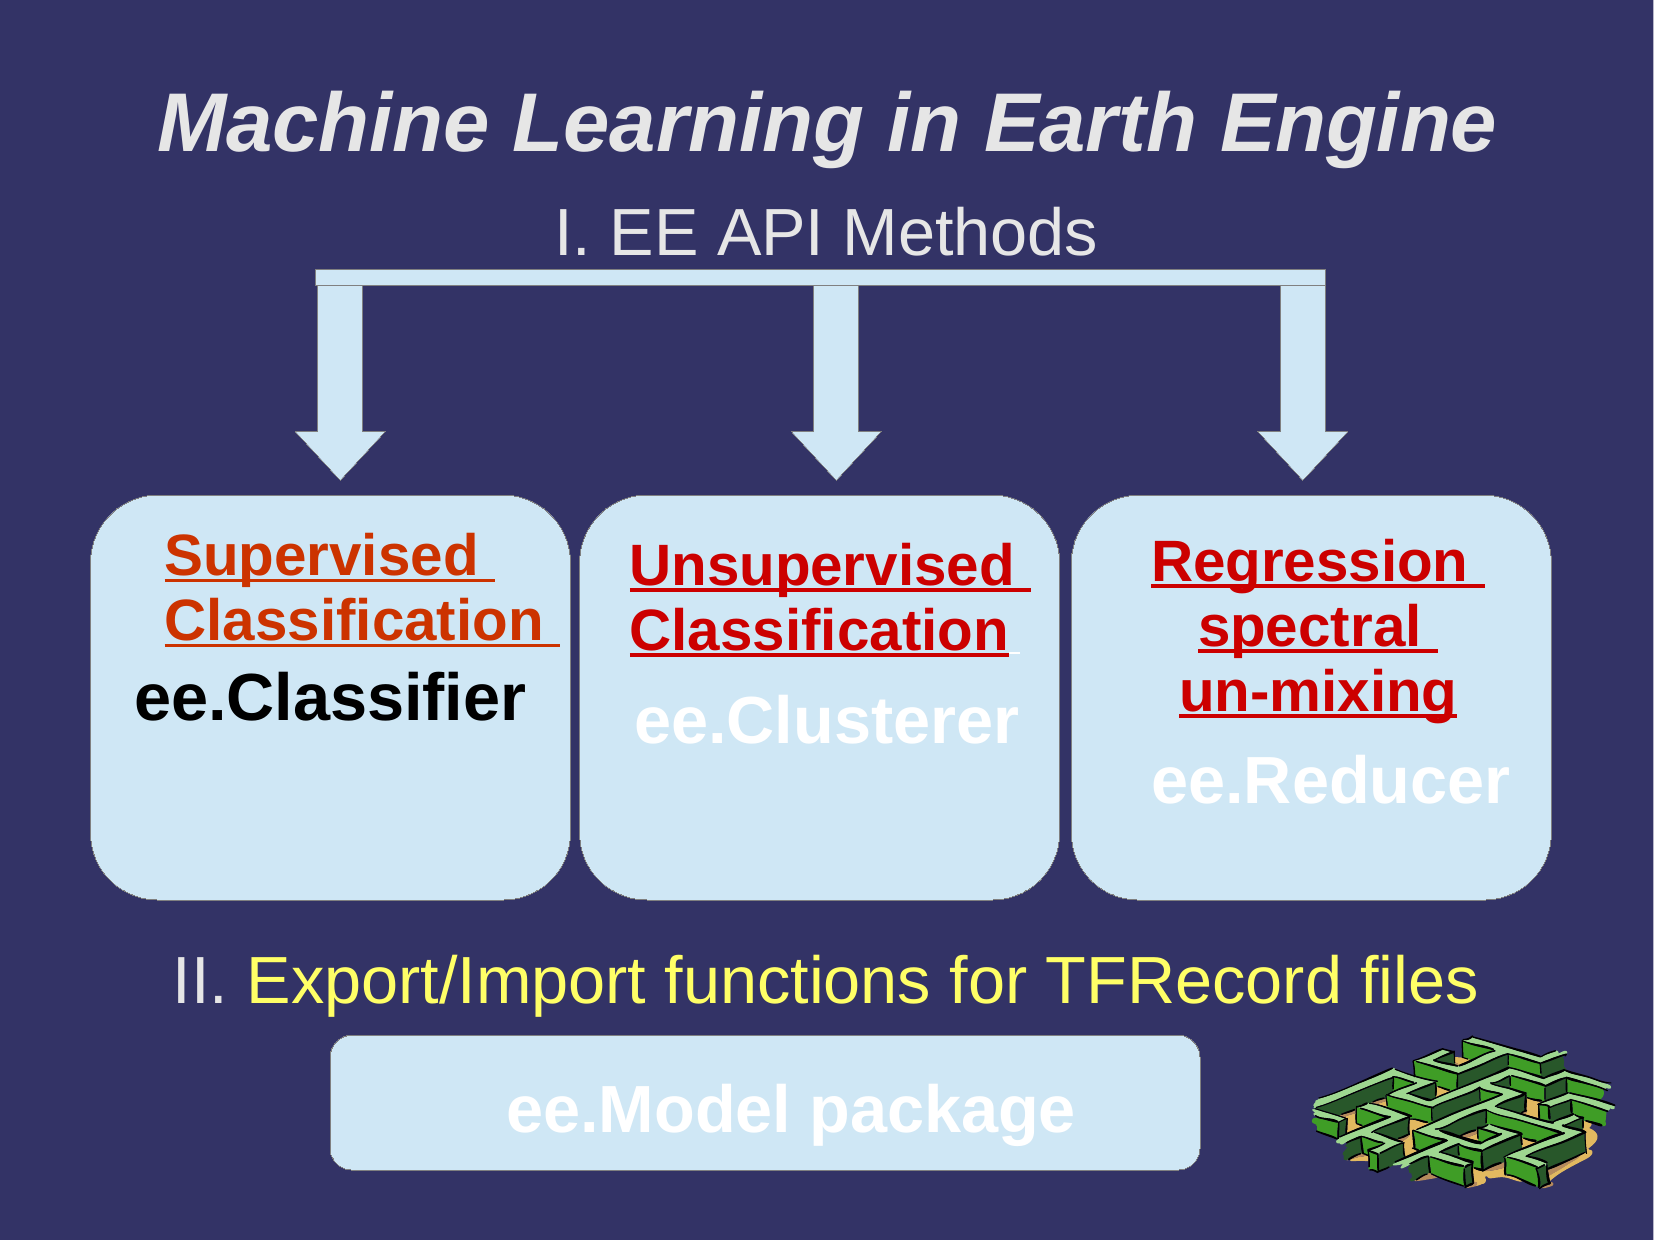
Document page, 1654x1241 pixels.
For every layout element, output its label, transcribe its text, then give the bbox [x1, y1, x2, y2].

text_box Supervised Classification [149, 515, 576, 664]
text_box [295, 269, 1348, 481]
list I. EE API Methods II. Export/Import functions for TFRecord files [45, 195, 1526, 1232]
text_box Regression spectral un-mixing [1136, 521, 1501, 735]
text_box ee.Reducer [1136, 735, 1526, 826]
text_box ee.Classifier [90, 495, 571, 901]
title Machine Learning in Earth Engine [121, 19, 1534, 227]
text_box [579, 495, 1060, 901]
text_box ee.Model package [491, 1065, 1111, 1155]
text_box [1071, 495, 1552, 901]
text_box [330, 1035, 1201, 1171]
text_box Unsupervised Classification [615, 525, 1047, 673]
text_box ee.Clusterer [619, 675, 1035, 765]
